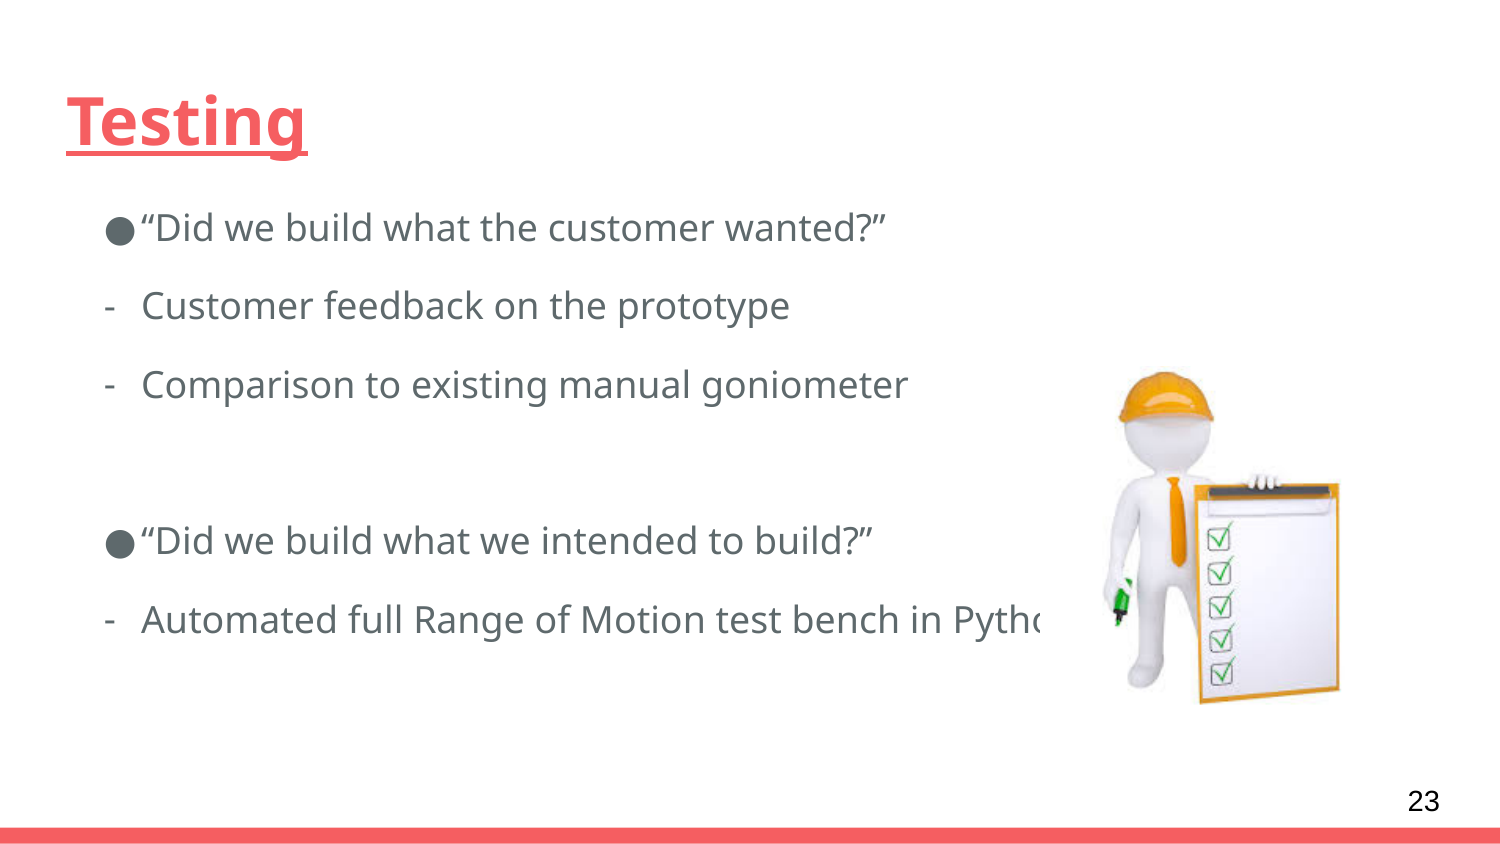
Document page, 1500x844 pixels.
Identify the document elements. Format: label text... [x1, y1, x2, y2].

list “Did we build what the customer wanted?” Customer feedback on the prototype Comparison to existing manual goniometer “Did we build what we intended to build?” Automated full Range of Motion test bench in Python [51, 189, 1449, 750]
picture [1040, 366, 1393, 719]
title Testing [51, 64, 1449, 167]
slide_number <number> [1392, 767, 1483, 833]
